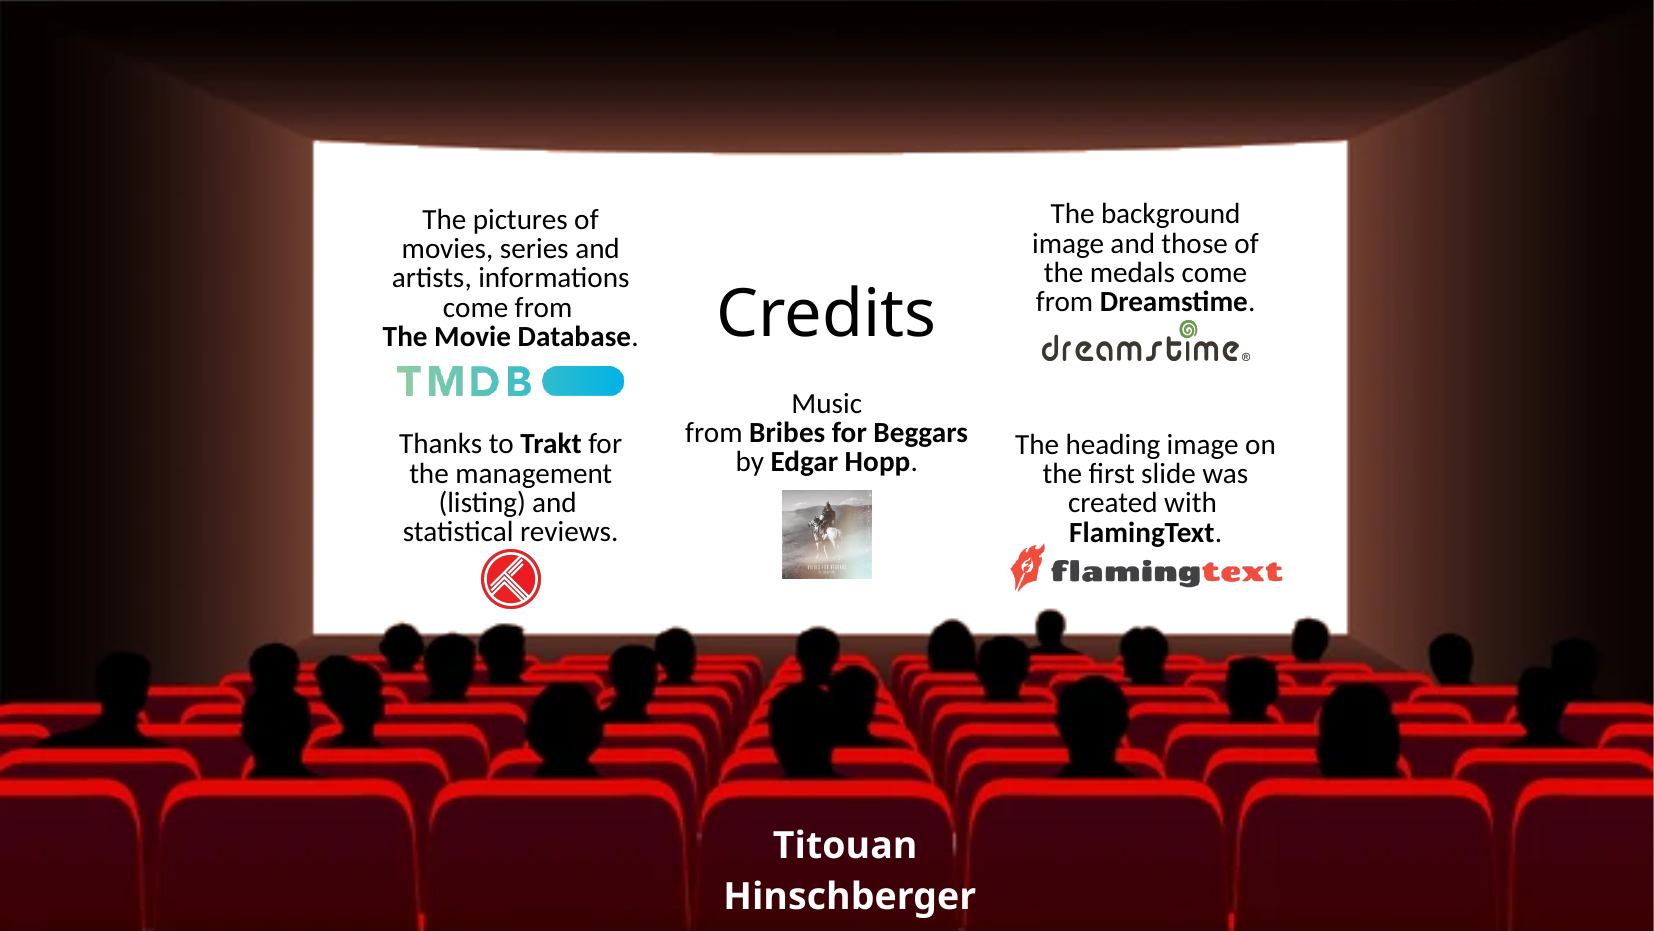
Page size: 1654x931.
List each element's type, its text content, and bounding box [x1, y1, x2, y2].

text_box The background image and those of the medals come from Dreamstime. [998, 177, 1294, 374]
text_box The pictures of movies, series and artists, informations come from The Movie Database. [363, 177, 659, 414]
text_box Music from Bribes for Beggars by Edgar Hopp. [664, 383, 990, 502]
text_box The heading image on the first slide was created with FlamingText. [998, 407, 1294, 604]
picture [0, 0, 1654, 931]
text_box Credits [699, 258, 954, 355]
text_box Thanks to Trakt for the management (listing) and statistical reviews. [363, 431, 659, 609]
